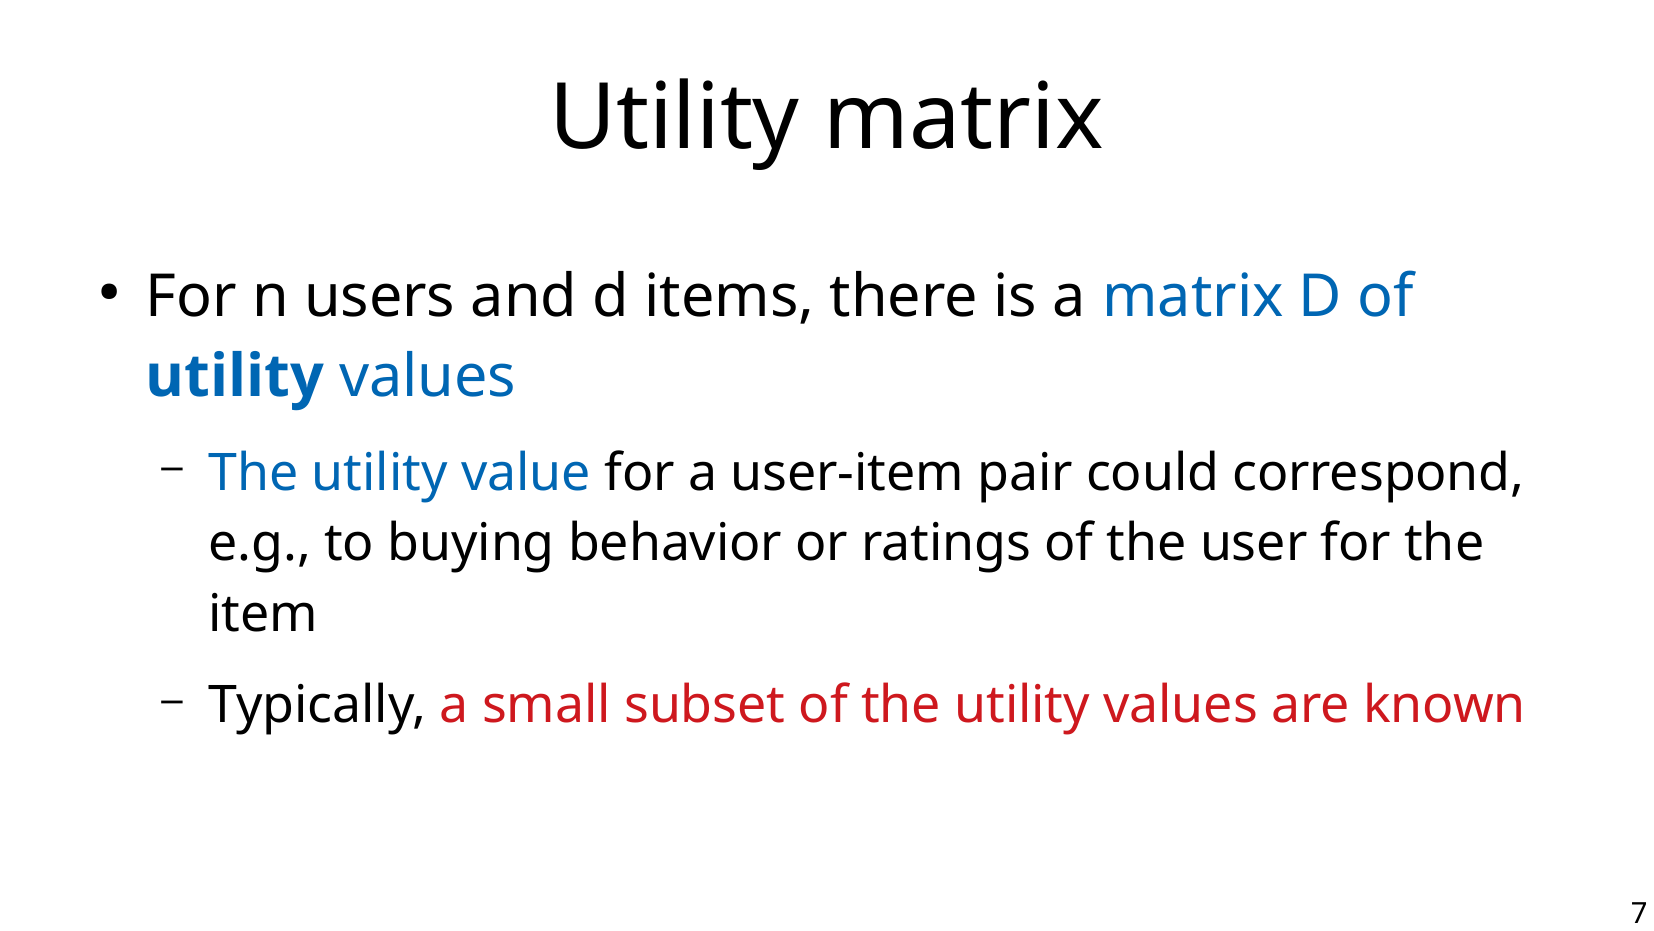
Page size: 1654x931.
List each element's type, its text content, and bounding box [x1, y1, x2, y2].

list For n users and d items, there is a matrix D of utility values The utility value for a user-item pair could correspond, e.g., to buying behavior or ratings of the user for the item Typically, a small subset of the utility values are known [82, 253, 1571, 793]
title Utility matrix [82, 1, 1571, 226]
